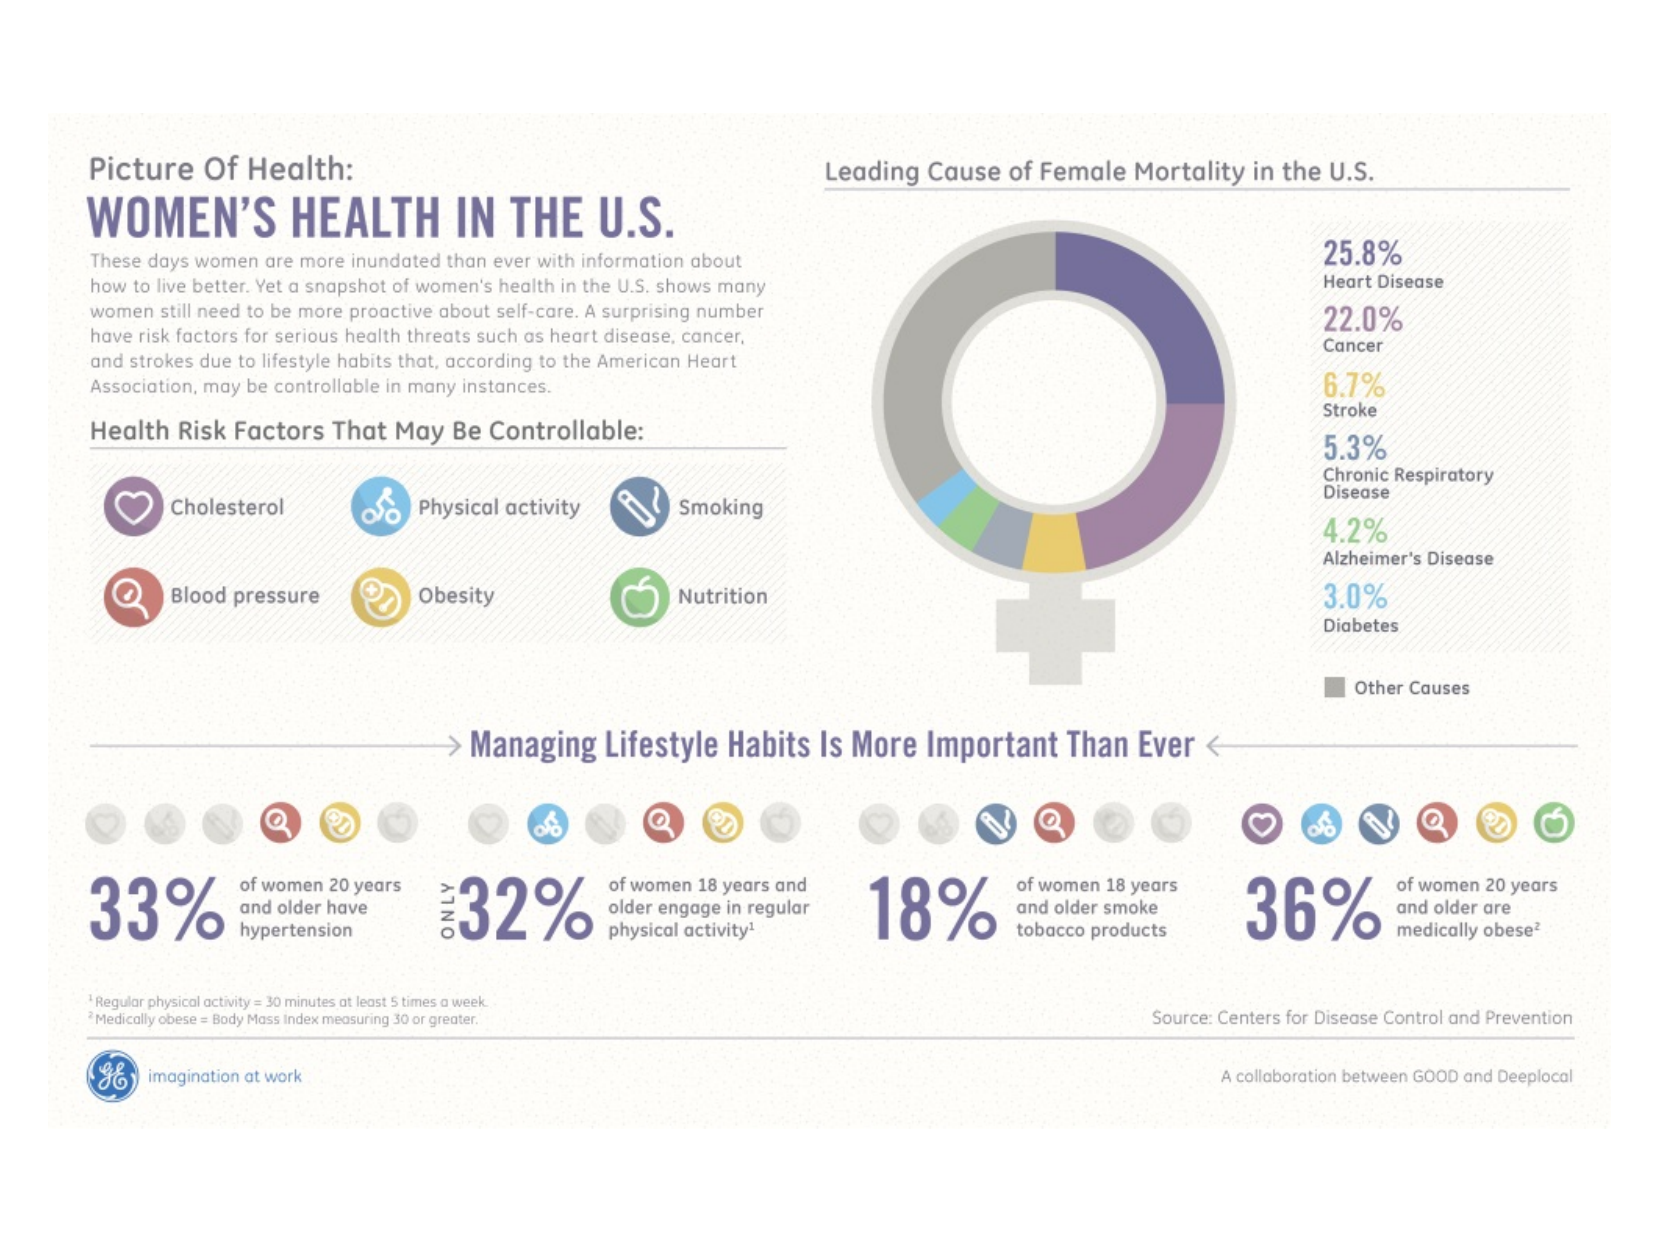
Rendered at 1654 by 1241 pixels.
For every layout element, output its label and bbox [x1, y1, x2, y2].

picture [48, 113, 1611, 1130]
